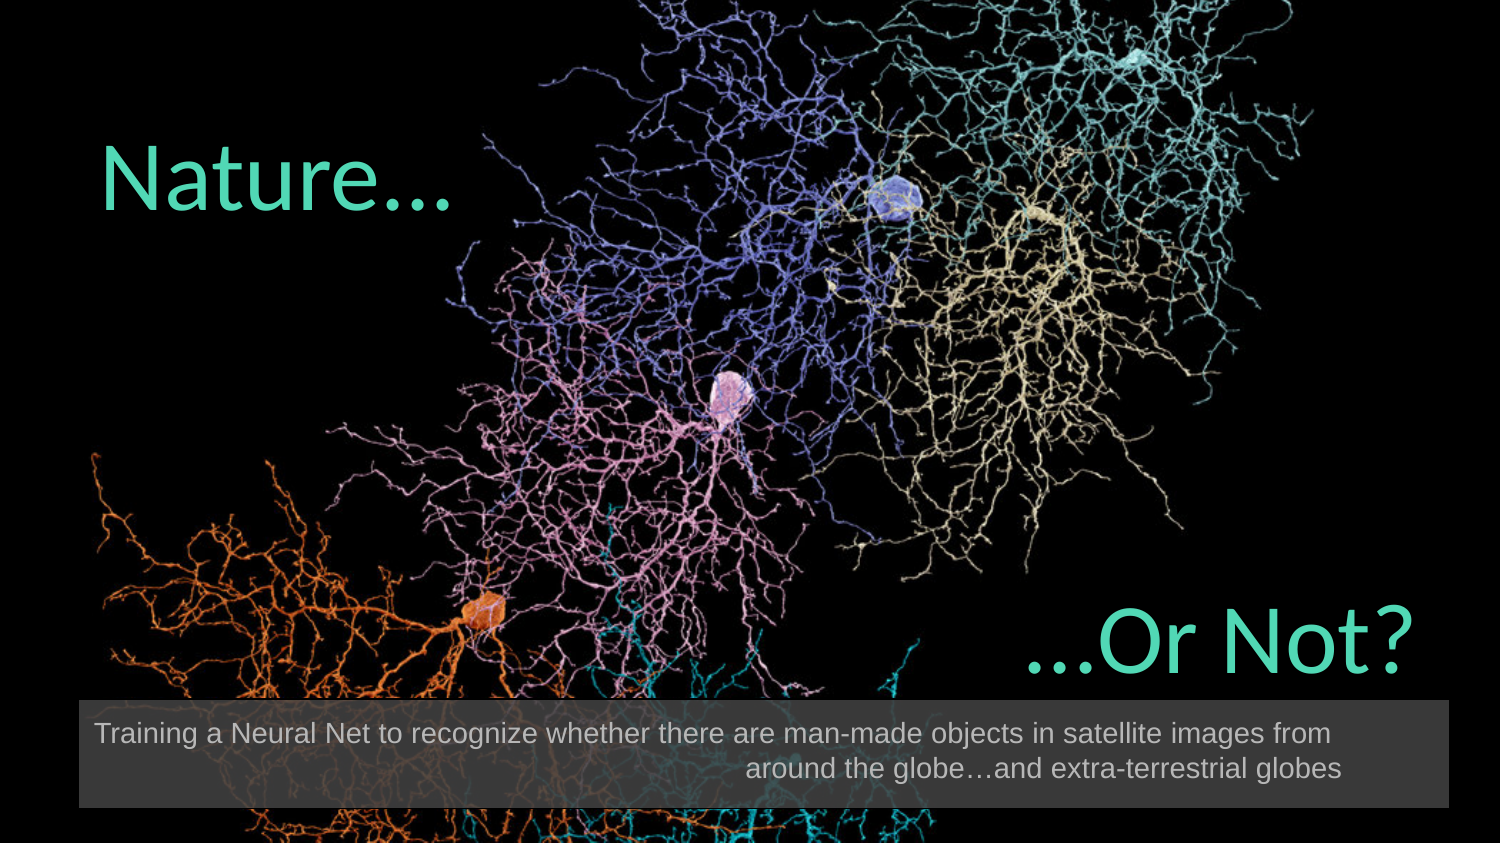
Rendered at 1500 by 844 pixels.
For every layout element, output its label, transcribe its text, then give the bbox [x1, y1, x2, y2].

text_box Training a Neural Net to recognize whether there are man-made objects in satellite images from around the globe…and extra-terrestrial globes [78, 699, 1450, 809]
text_box Nature... [84, 95, 752, 292]
picture [0, 0, 1500, 843]
text_box ...Or Not? [1007, 558, 1450, 699]
